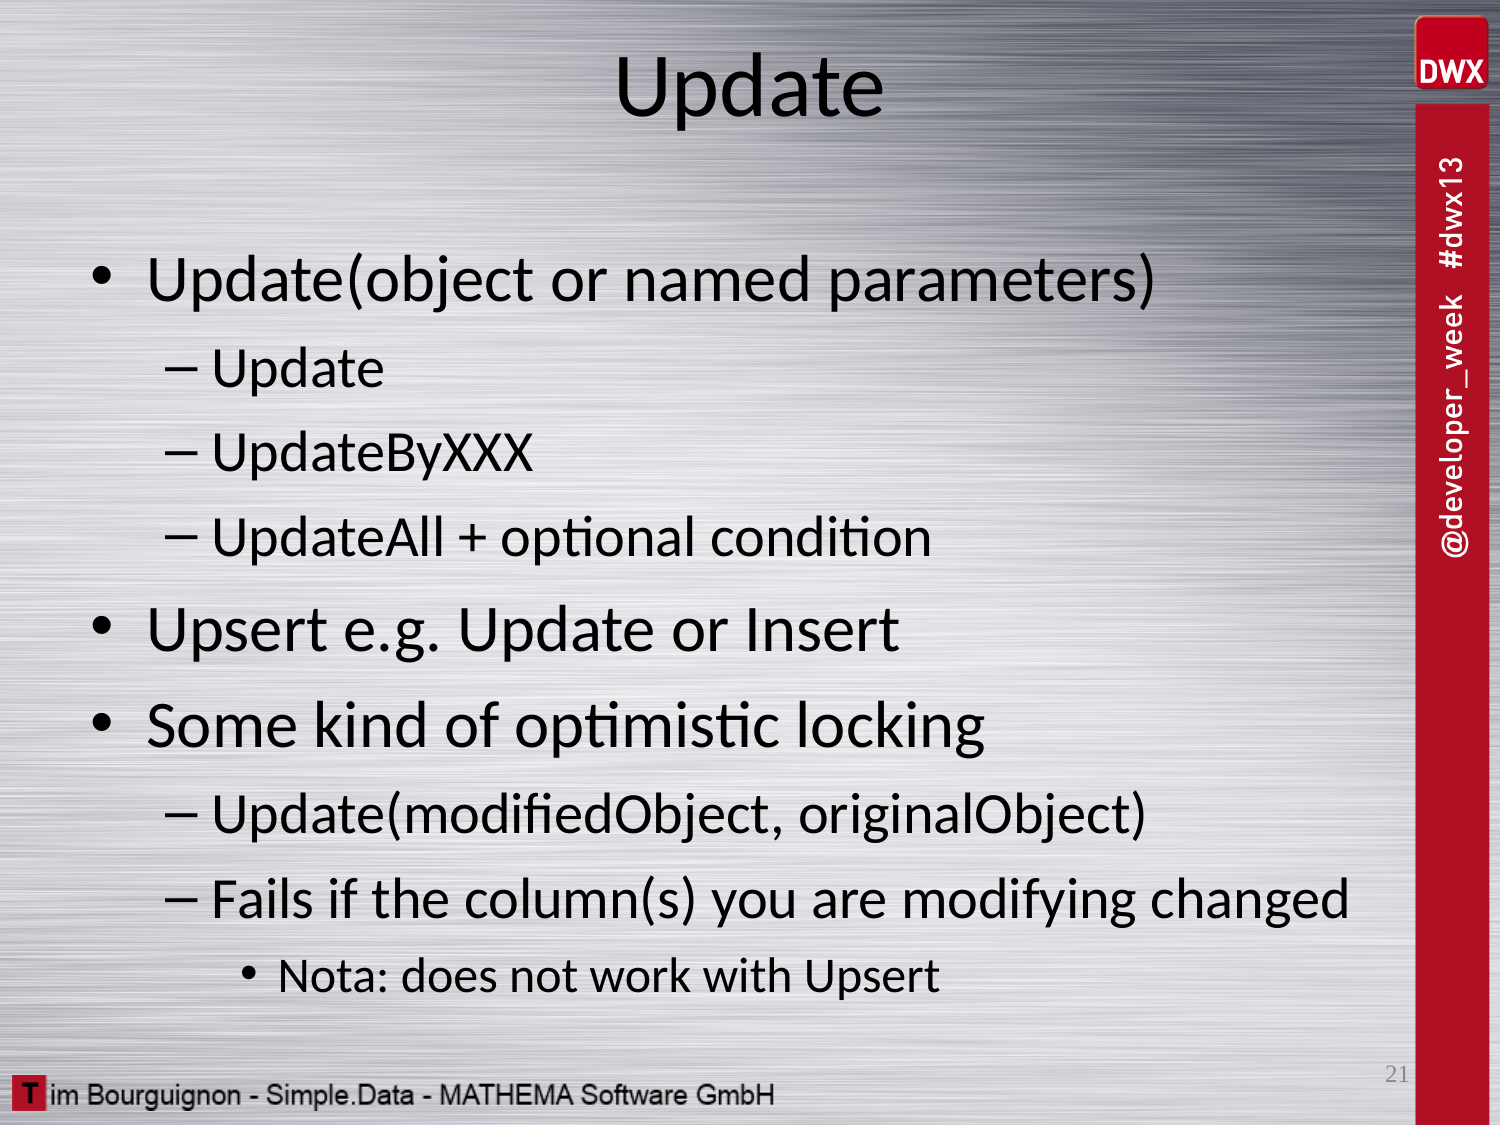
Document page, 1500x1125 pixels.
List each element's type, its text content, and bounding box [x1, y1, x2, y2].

list Update(object or named parameters) Update UpdateByXXX UpdateAll + optional condition Upsert e.g. Update or Insert Some kind of optimistic locking Update(modifiedObject, originalObject) Fails if the column(s) you are modifying changed Nota: does not work with Upsert [75, 227, 1426, 1011]
picture [0, 0, 1500, 1125]
title Update [75, 0, 1426, 174]
